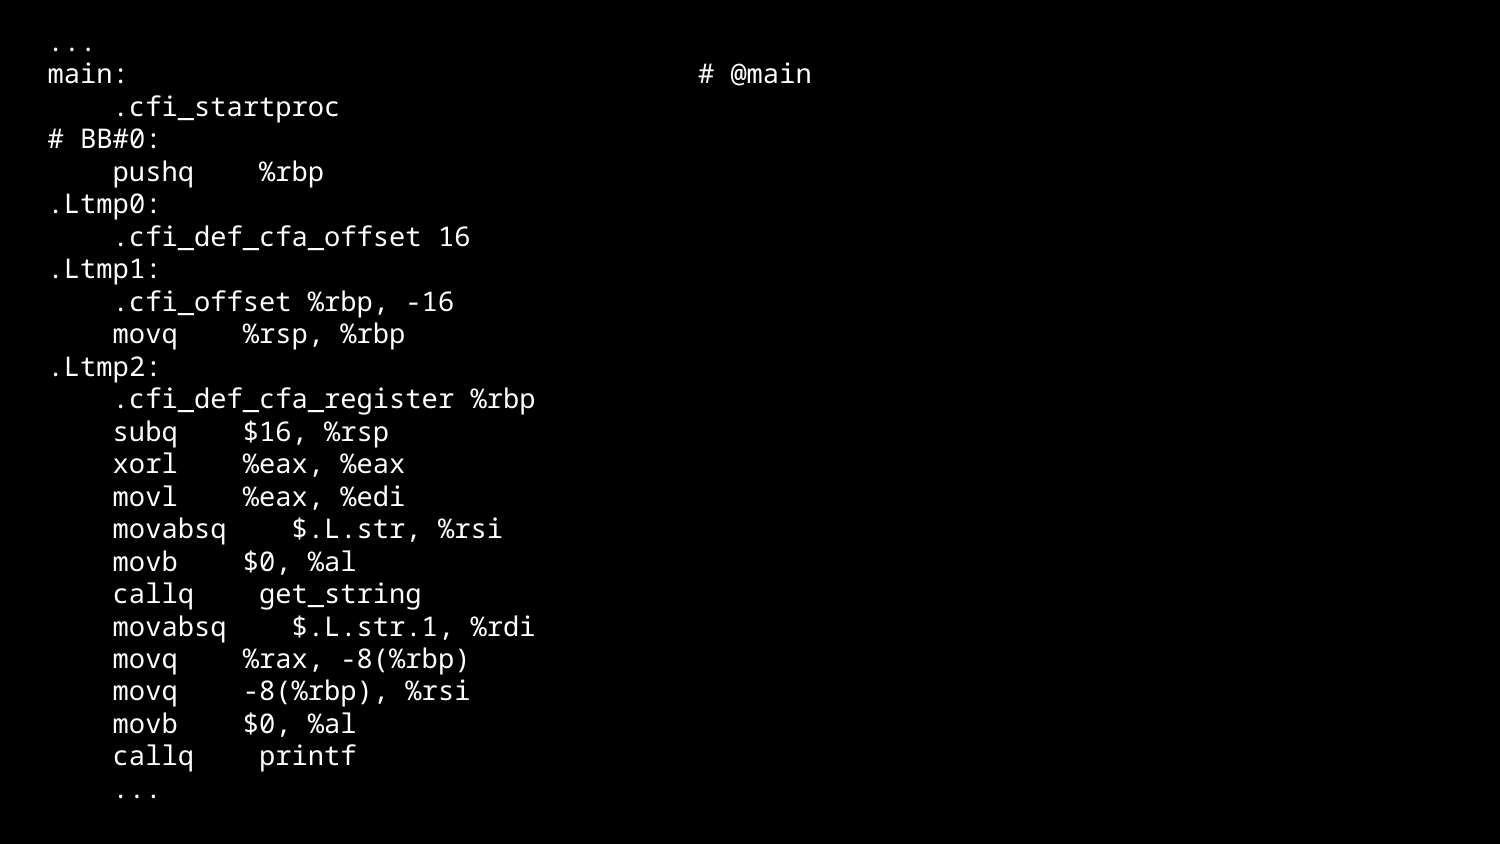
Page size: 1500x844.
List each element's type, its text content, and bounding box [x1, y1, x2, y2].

list ... main: # @main .cfi_startproc # BB#0: pushq %rbp .Ltmp0: .cfi_def_cfa_offset 16 .Ltmp1: .cfi_offset %rbp, -16 movq %rsp, %rbp .Ltmp2: .cfi_def_cfa_register %rbp subq $16, %rsp xorl %eax, %eax movl %eax, %edi movabsq $.L.str, %rsi movb $0, %al callq get_string movabsq $.L.str.1, %rdi movq %rax, -8(%rbp) movq -8(%rbp), %rsi movb $0, %al callq printf ... [32, 9, 1431, 780]
